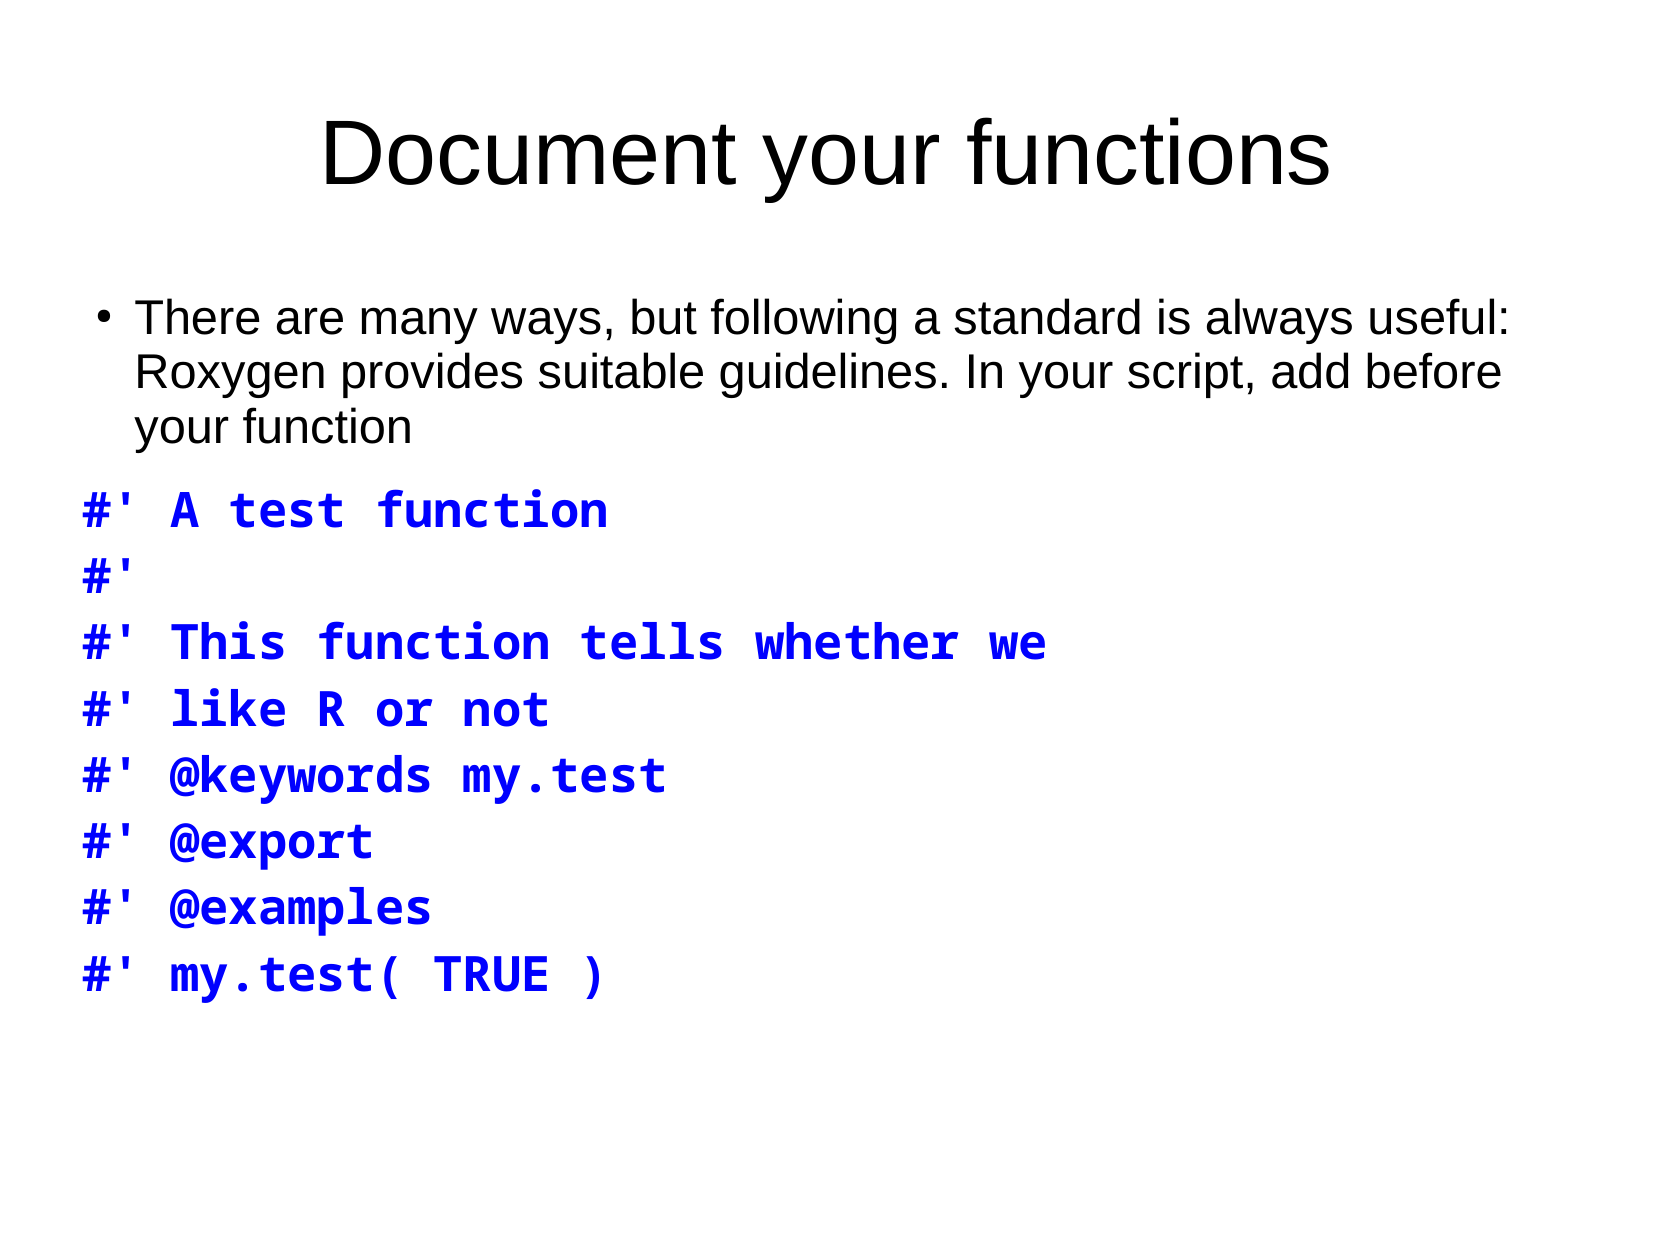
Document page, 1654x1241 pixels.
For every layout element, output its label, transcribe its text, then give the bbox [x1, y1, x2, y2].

title Document your functions [82, 49, 1571, 257]
list There are many ways, but following a standard is always useful: Roxygen provides suitable guidelines. In your script, add before your function #' A test function #' #' This function tells whether we #' like R or not #' @keywords my.test #' @export #' @examples #' my.test( TRUE ) [82, 290, 1571, 1010]
